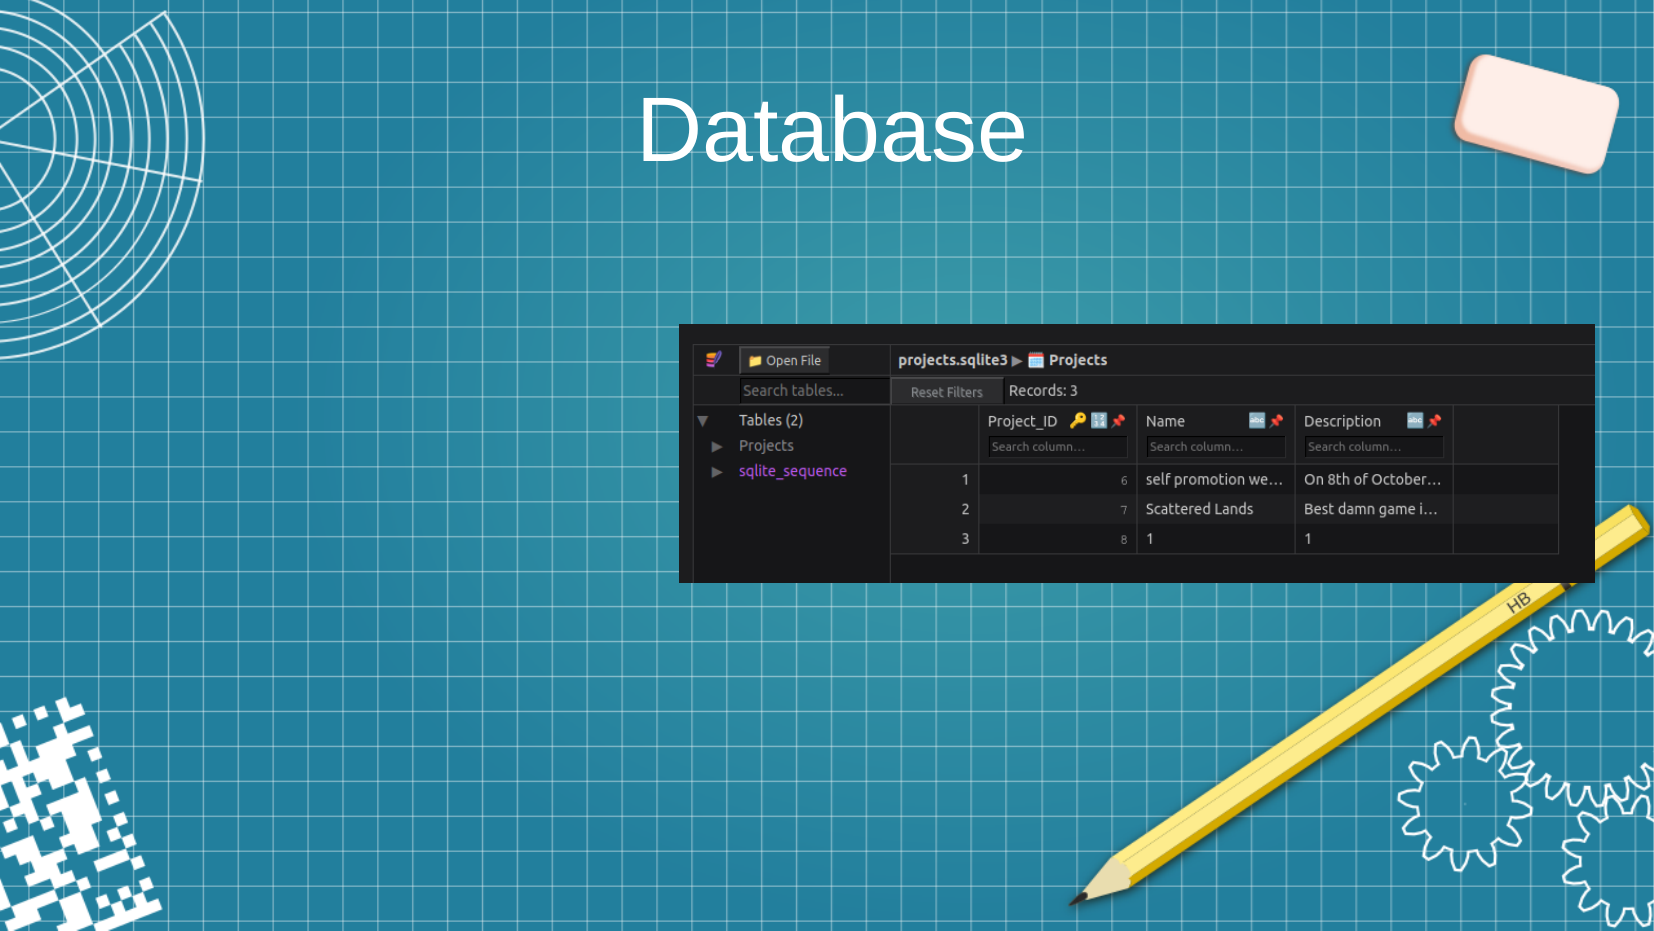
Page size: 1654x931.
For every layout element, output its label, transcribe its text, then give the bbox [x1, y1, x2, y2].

title [82, 29, 1571, 243]
title Database [88, 23, 1577, 237]
picture [0, 0, 1654, 931]
